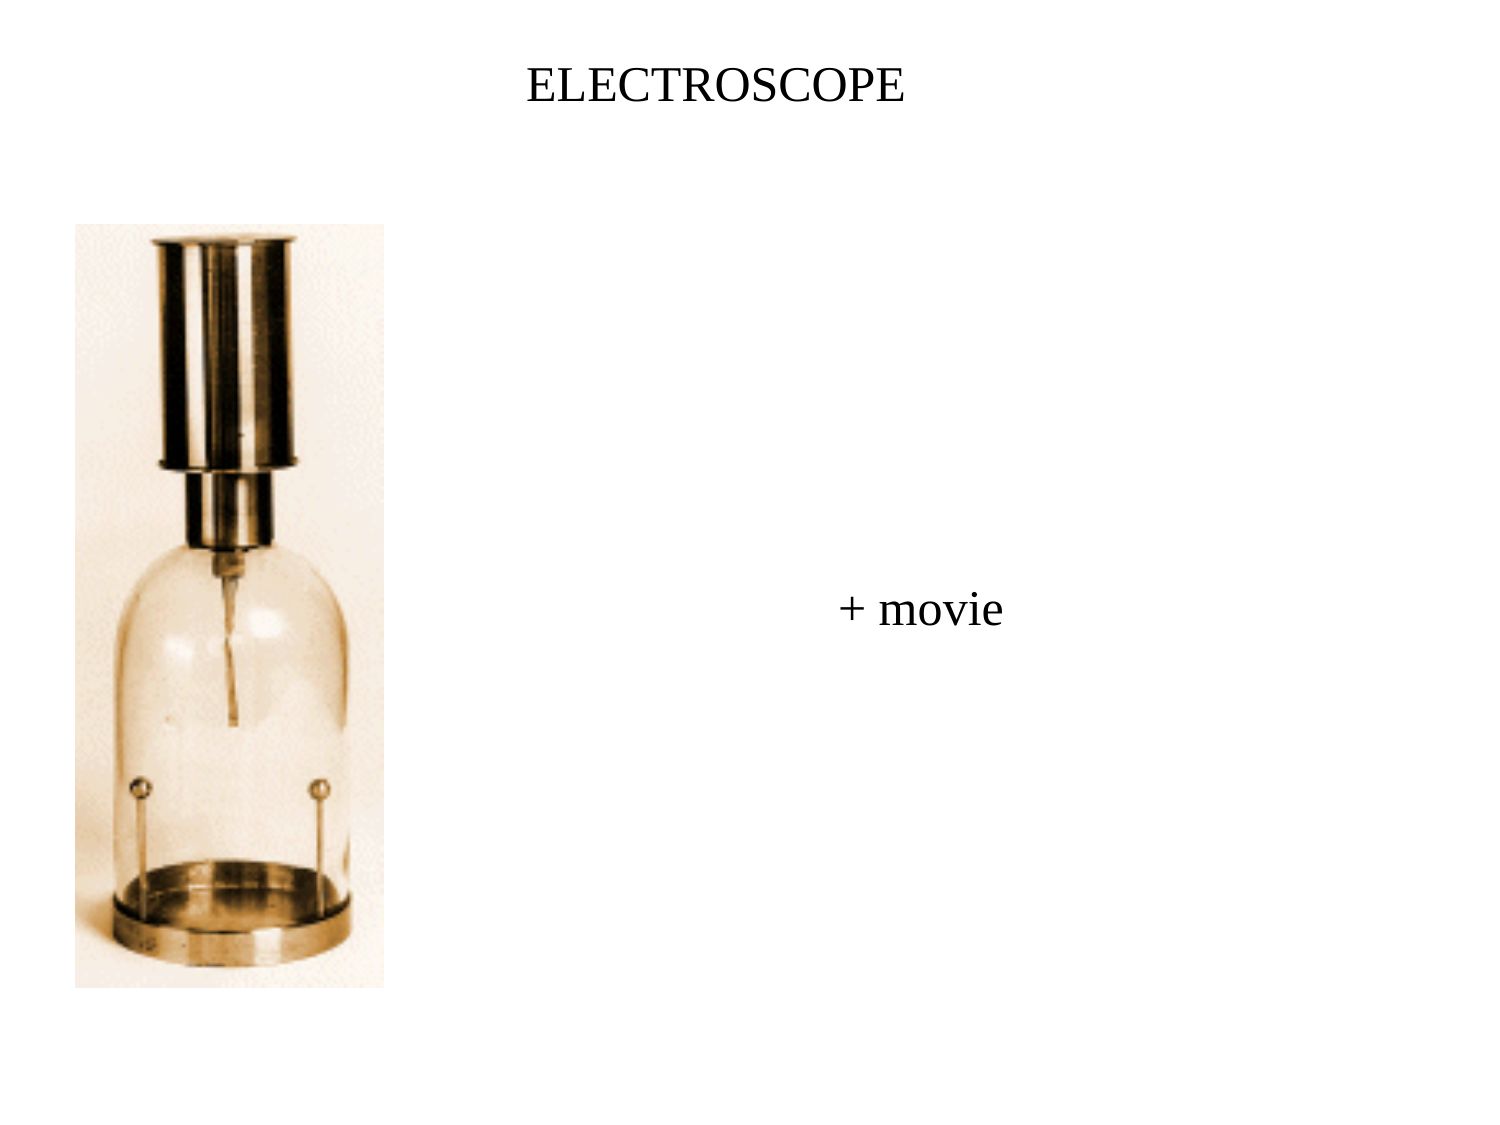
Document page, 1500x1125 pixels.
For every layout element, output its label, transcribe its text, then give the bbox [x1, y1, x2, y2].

picture [75, 224, 384, 988]
text_box + movie [823, 568, 1020, 644]
text_box ELECTROSCOPE [511, 44, 921, 120]
